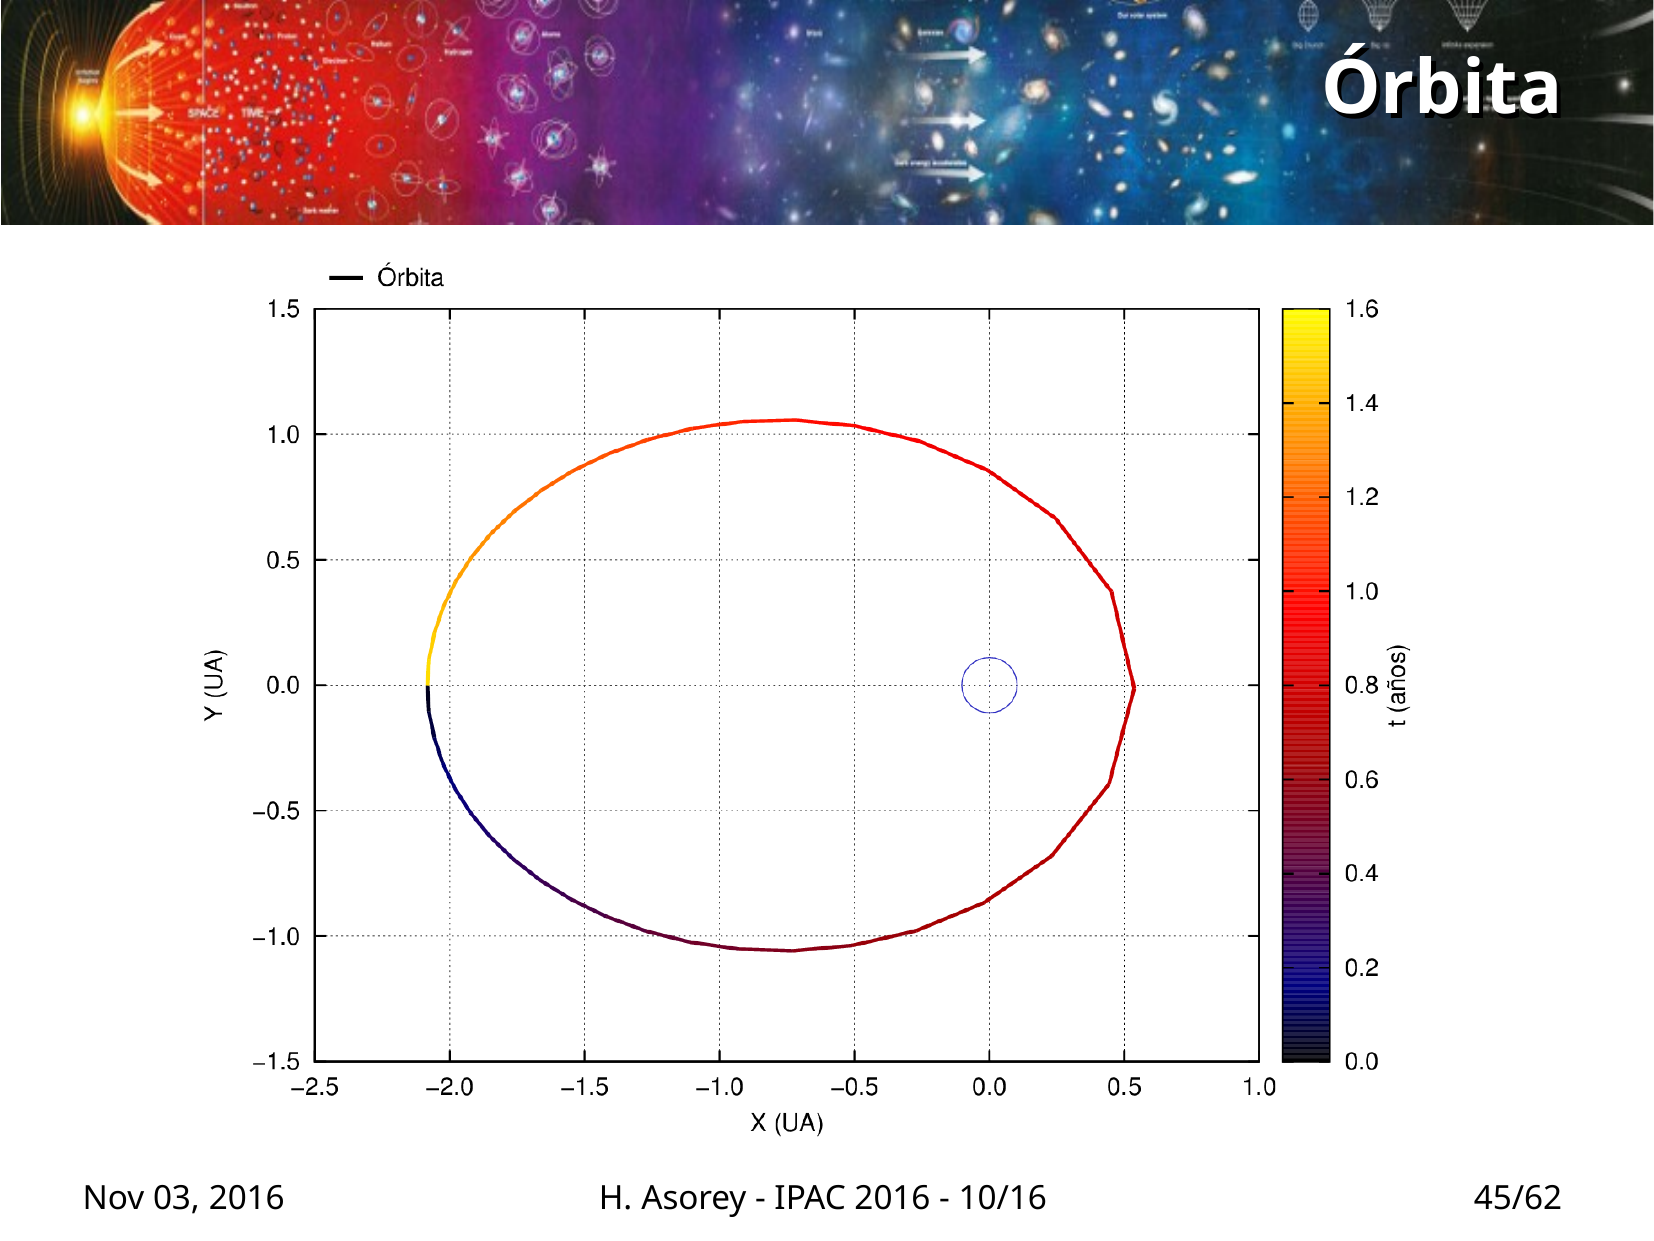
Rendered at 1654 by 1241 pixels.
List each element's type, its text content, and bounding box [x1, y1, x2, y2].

picture [1, 0, 1230, 225]
title Órbita [75, 0, 1564, 189]
picture [194, 254, 1459, 1141]
picture [1271, 0, 1654, 225]
